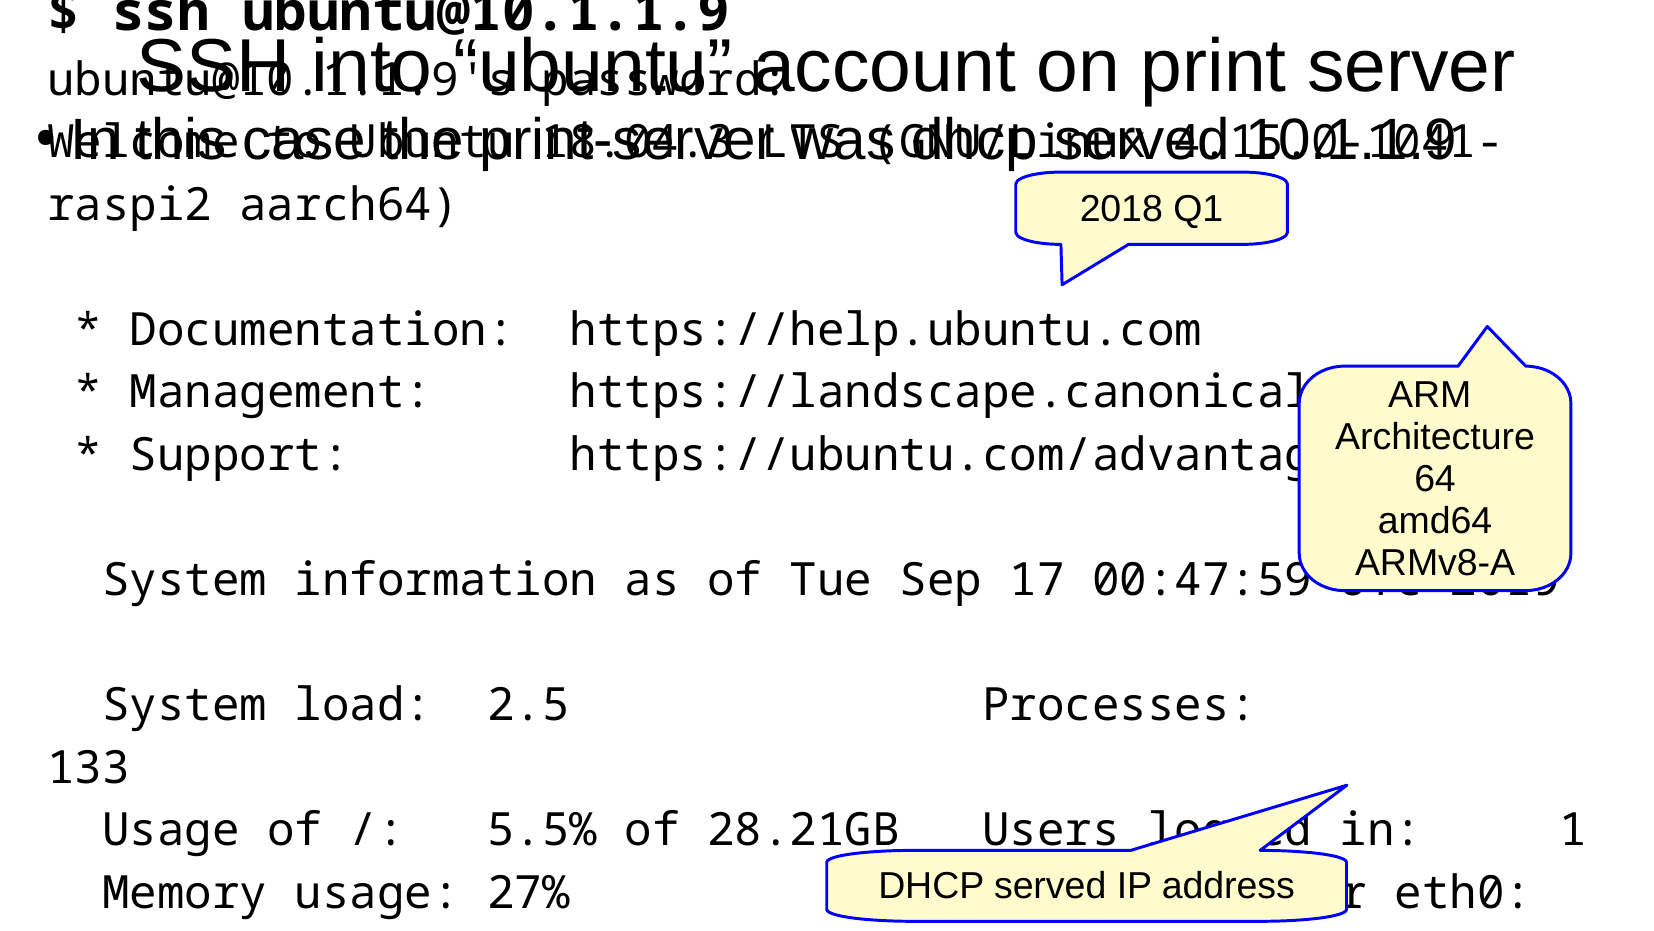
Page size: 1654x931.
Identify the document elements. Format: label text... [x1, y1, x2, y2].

text_box DHCP served IP address [826, 785, 1347, 922]
text_box 2018 Q1 [1015, 172, 1288, 285]
title SSH into “ubuntu” account on print server [82, 23, 1571, 106]
text_box ARM Architecture 64 amd64 ARMv8-A [1299, 326, 1571, 591]
text_box In this case the print-server was dhcp served 10.1.1.9 [35, 106, 1583, 173]
text_box $ ssh ubuntu@10.1.1.9 ubuntu@10.1.1.9's password: Welcome to Ubuntu 18.04.3 LTS (GNU/Linux 4.15.0-1041-raspi2 aarch64) * Documentation: https://help.ubuntu.com * Management: https://landscape.canonical.com * Support: https://ubuntu.com/advantage System information as of Tue Sep 17 00:47:59 UTC 2019 System load: 2.5 Processes: 133 Usage of /: 5.5% of 28.21GB Users logged in: 1 Memory usage: 27% IP address for eth0: 10.1.1.9 Swap usage: 0% [47, 184, 1642, 886]
